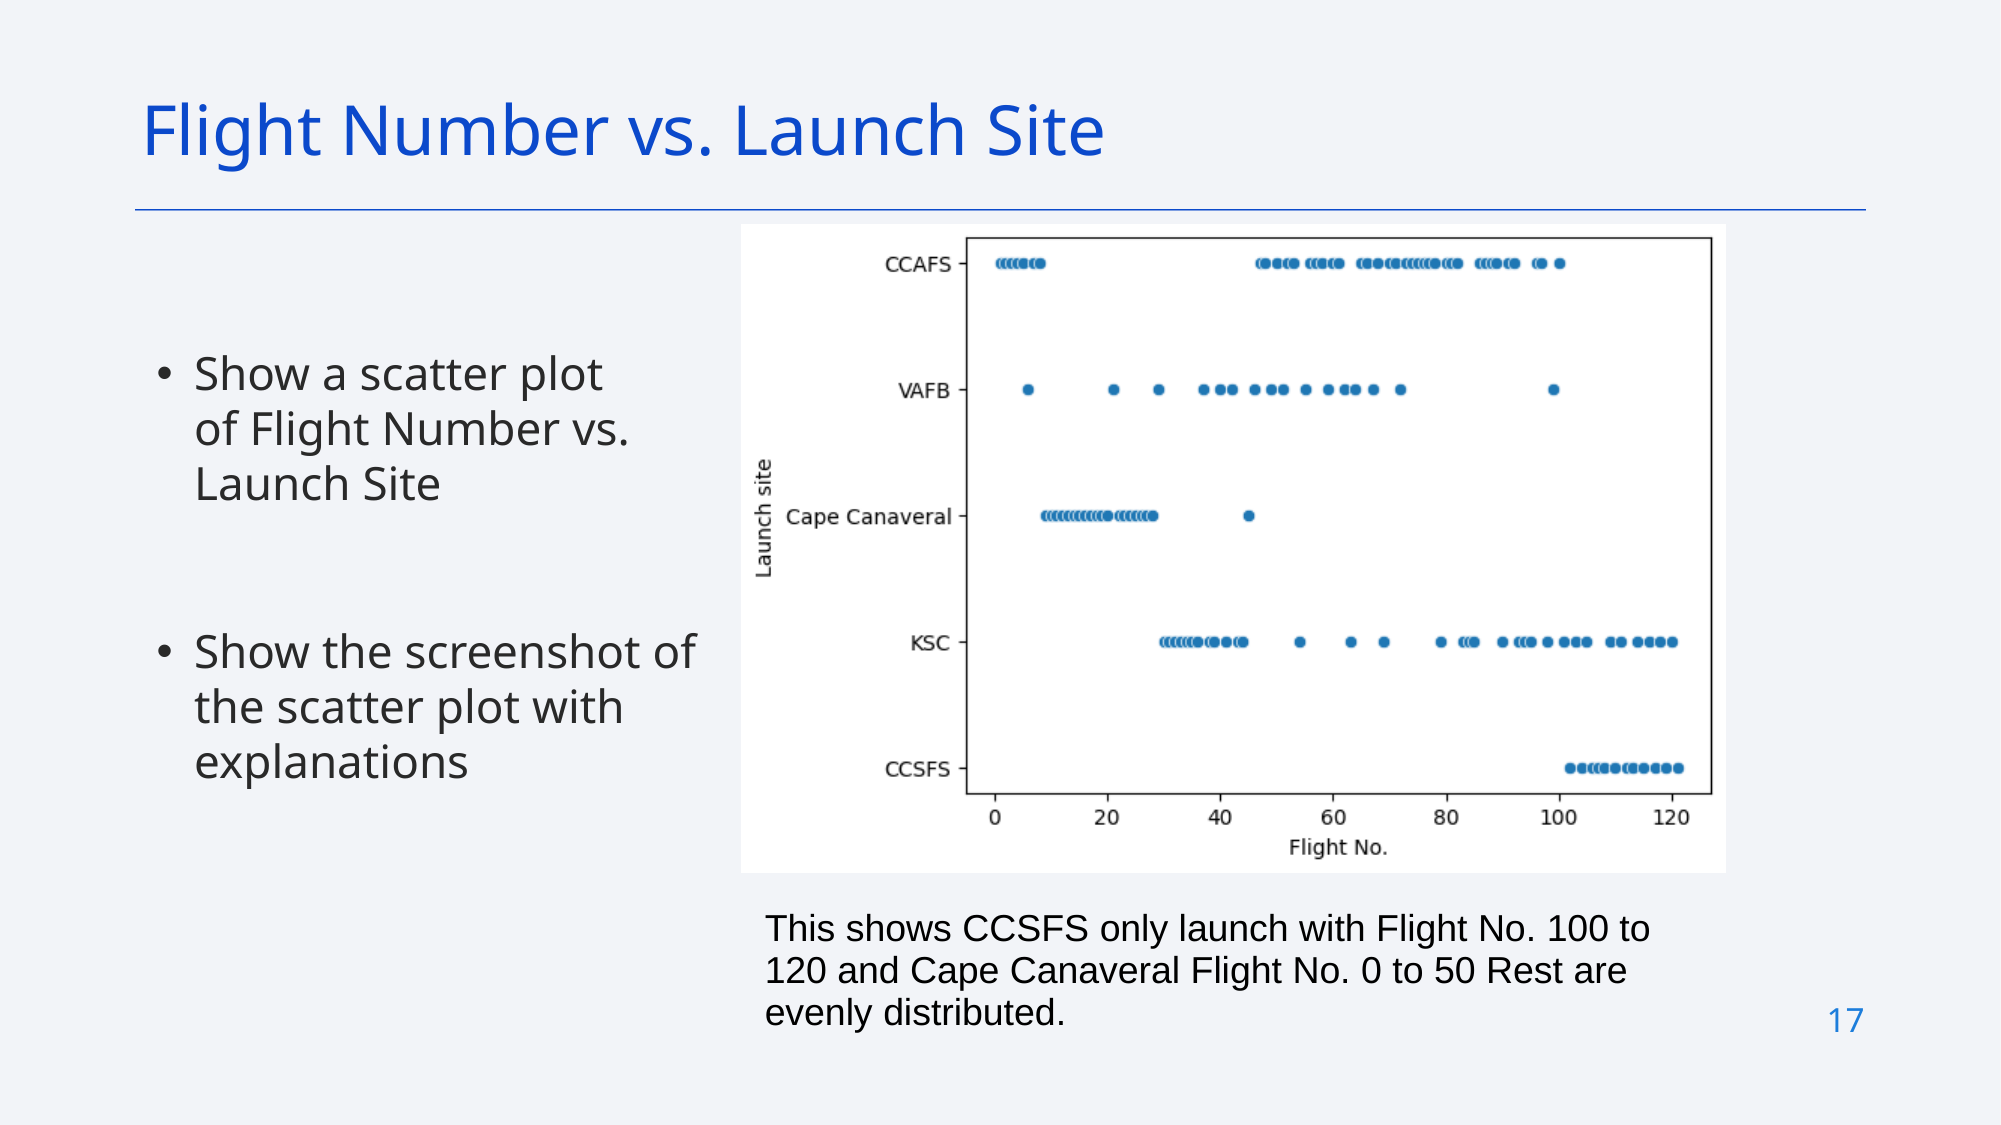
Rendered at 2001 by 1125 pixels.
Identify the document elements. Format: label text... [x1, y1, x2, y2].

text_box This shows CCSFS only launch with Flight No. 100 to 120 and Cape Canaveral Flight No. 0 to 50 Rest are evenly distributed. [750, 900, 1688, 1088]
text_box Flight Number vs. Launch Site [126, 88, 1852, 179]
picture [0, 0, 2001, 1125]
list Show a scatter plot of Flight Number vs. Launch Site Show the screenshot of the scatter plot with explanations [141, 337, 787, 963]
